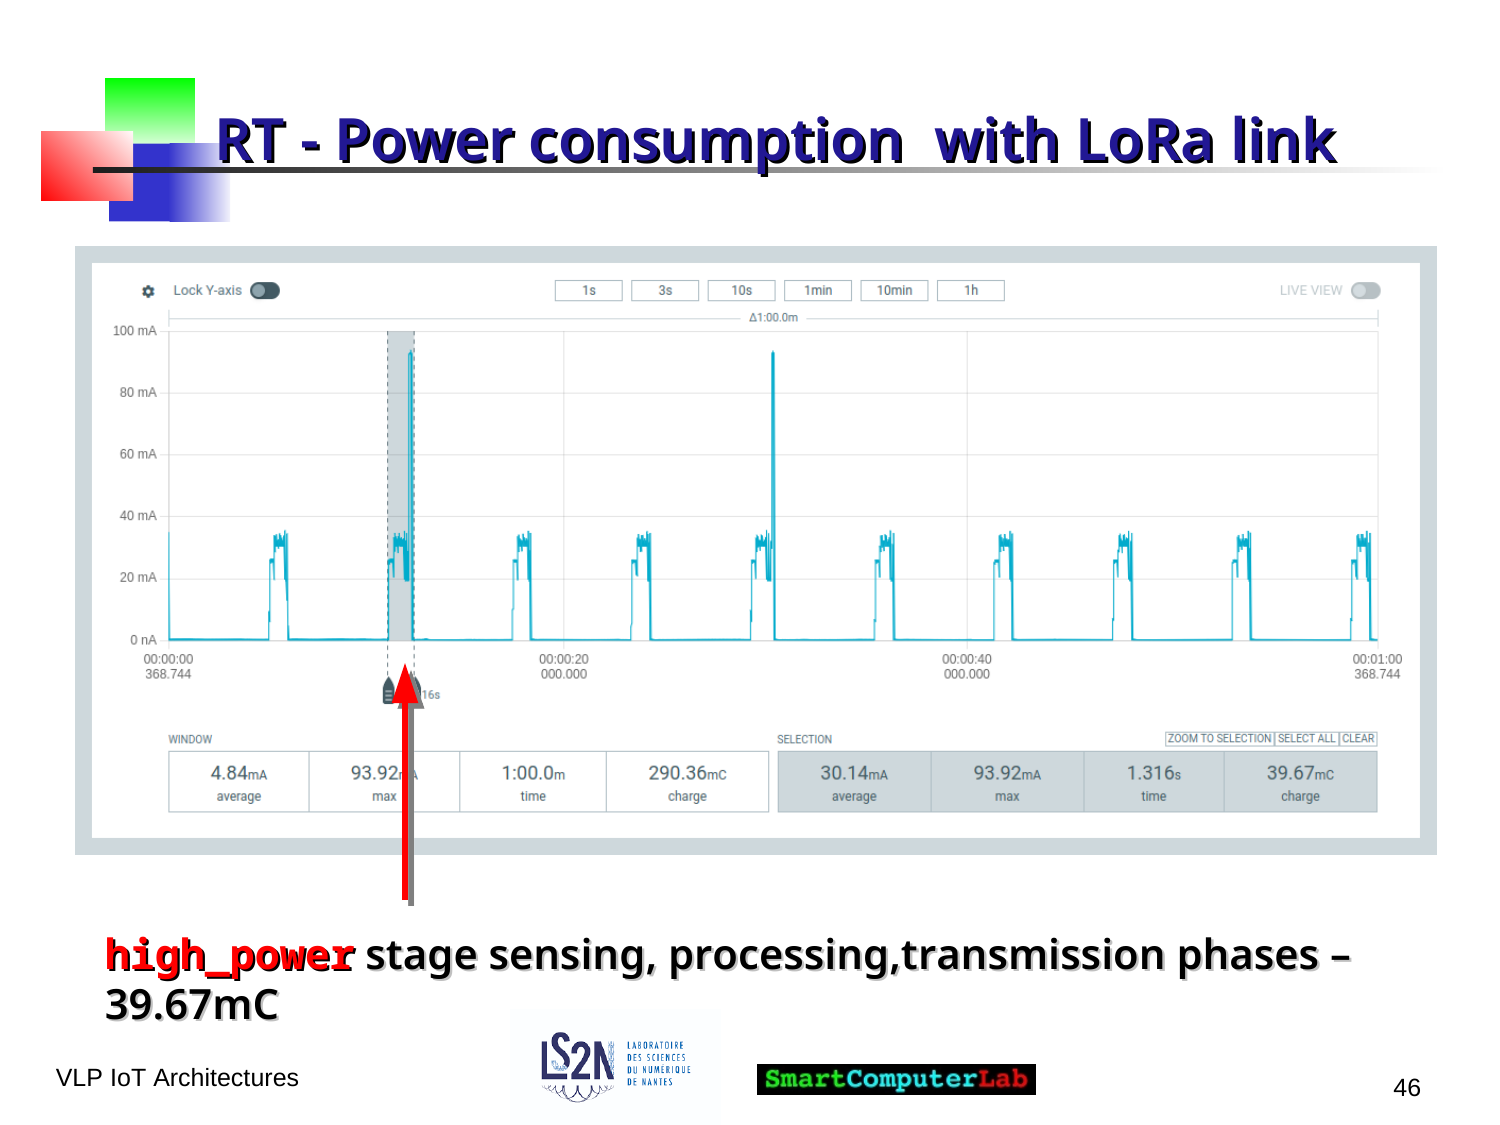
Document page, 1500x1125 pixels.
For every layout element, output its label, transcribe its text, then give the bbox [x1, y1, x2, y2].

picture [510, 1036, 721, 1125]
title RT - Power consumption with LoRa link [199, 84, 1424, 180]
text_box high_power stage sensing, processing,transmission phases – 39.67mC [90, 920, 1441, 1036]
picture [757, 1064, 1036, 1095]
picture [75, 246, 1437, 856]
